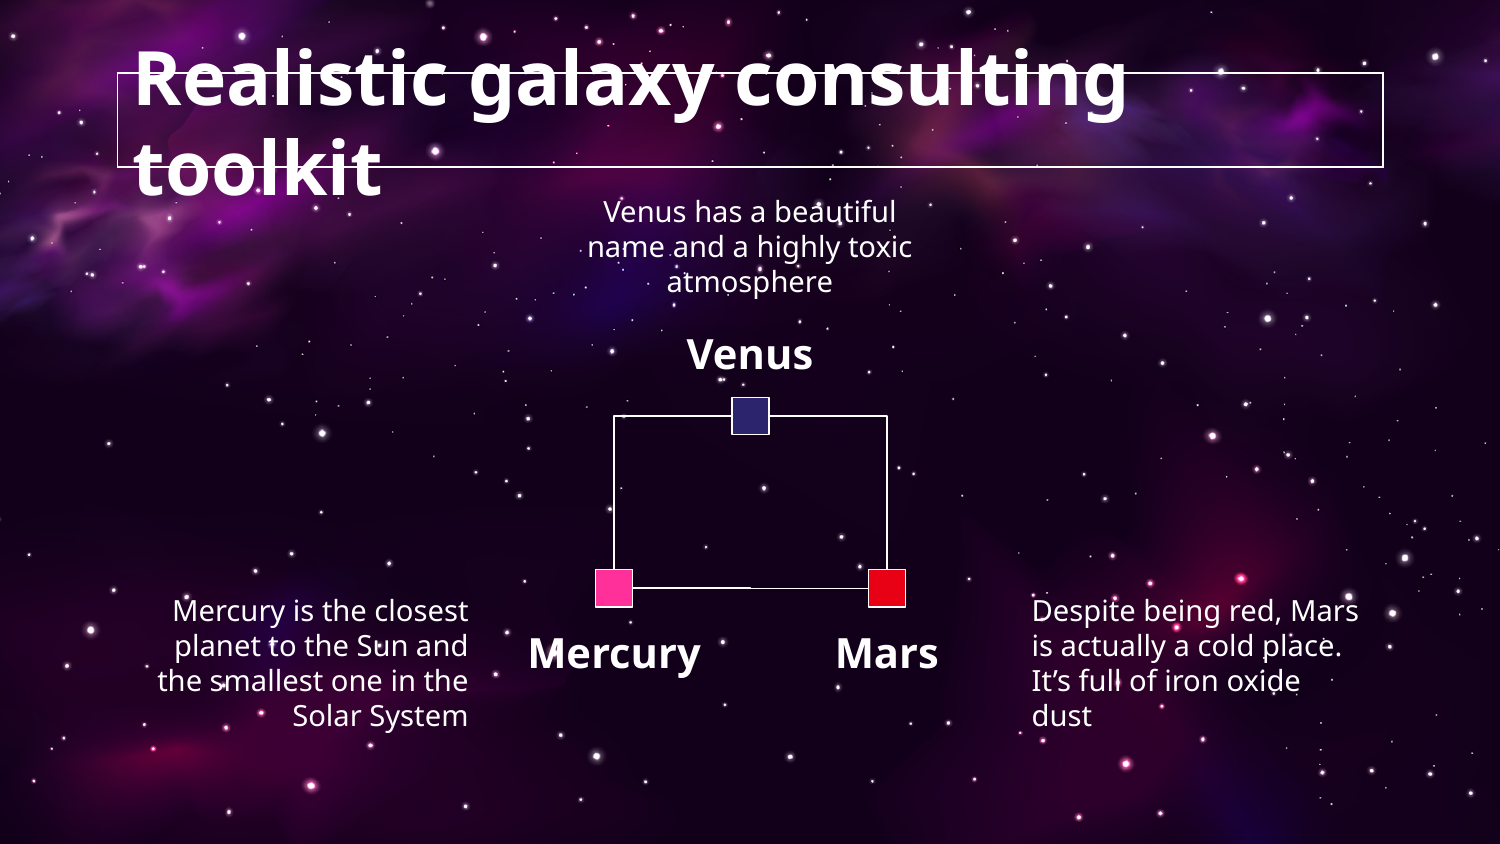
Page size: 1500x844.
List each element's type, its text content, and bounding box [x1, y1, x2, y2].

text_box Mercury is the closest planet to the Sun and the smallest one in the Solar System [117, 577, 484, 747]
title Realistic galaxy consulting toolkit [117, 72, 1383, 167]
picture [0, 0, 1500, 844]
text_box Venus has a beautiful name and a highly toxic atmosphere [566, 184, 934, 313]
text_box Despite being red, Mars is actually a cold place. It’s full of iron oxide dust [1016, 577, 1383, 747]
text_box Venus [620, 313, 880, 373]
text_box [595, 569, 633, 607]
text_box [731, 397, 769, 435]
text_box Mercury [484, 632, 744, 692]
text_box [868, 569, 906, 607]
text_box Mars [757, 632, 1016, 692]
